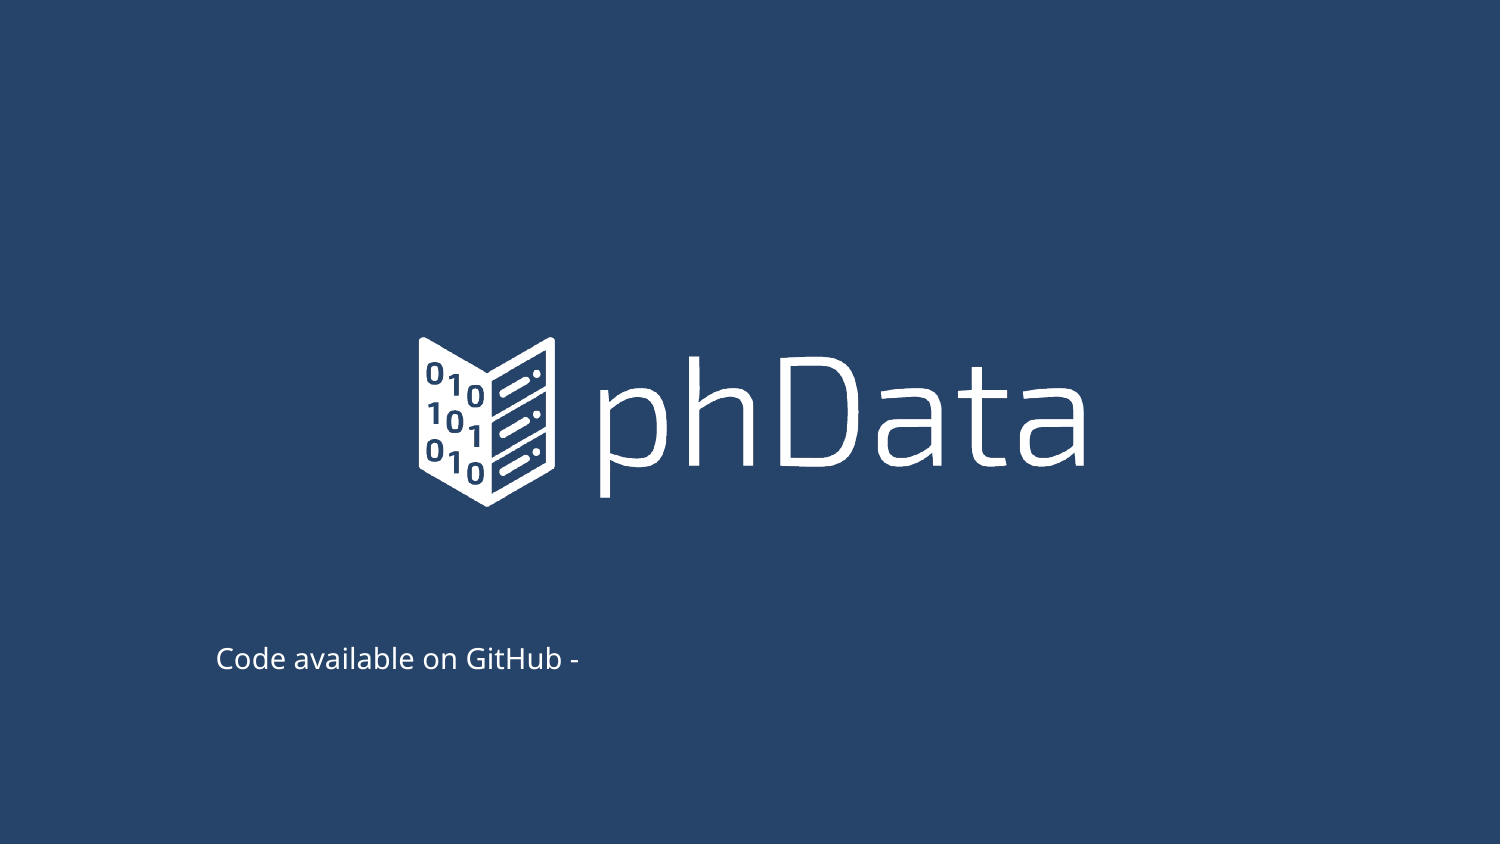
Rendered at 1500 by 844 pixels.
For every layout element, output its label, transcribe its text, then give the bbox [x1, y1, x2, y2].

text_box Code available on GitHub - https://github.com/RobertCoop/ODSCEast2020 [200, 625, 1146, 720]
picture [372, 270, 1128, 573]
